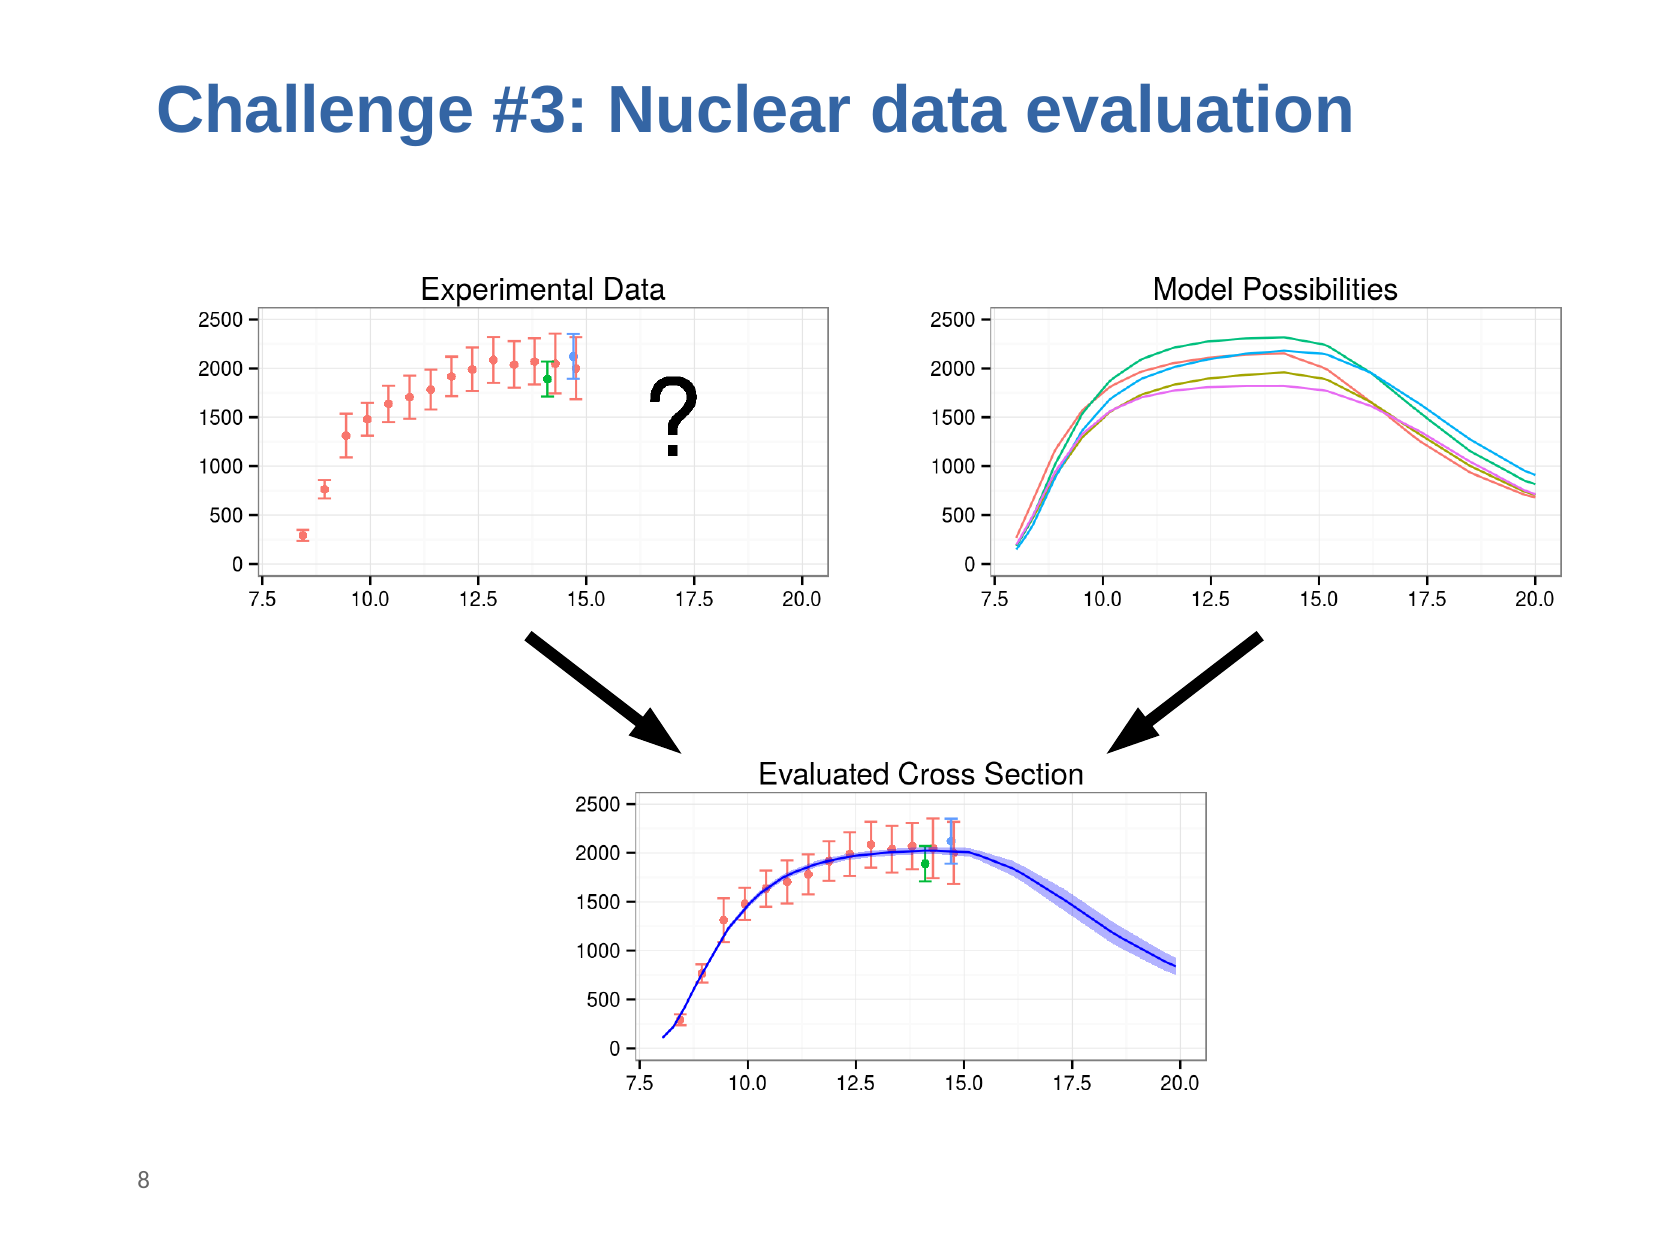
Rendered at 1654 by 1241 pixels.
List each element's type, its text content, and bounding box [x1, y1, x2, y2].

title Challenge #3: Nuclear data evaluation [147, 5, 1365, 213]
picture [527, 724, 1236, 1138]
picture [882, 239, 1591, 654]
picture [150, 239, 858, 654]
